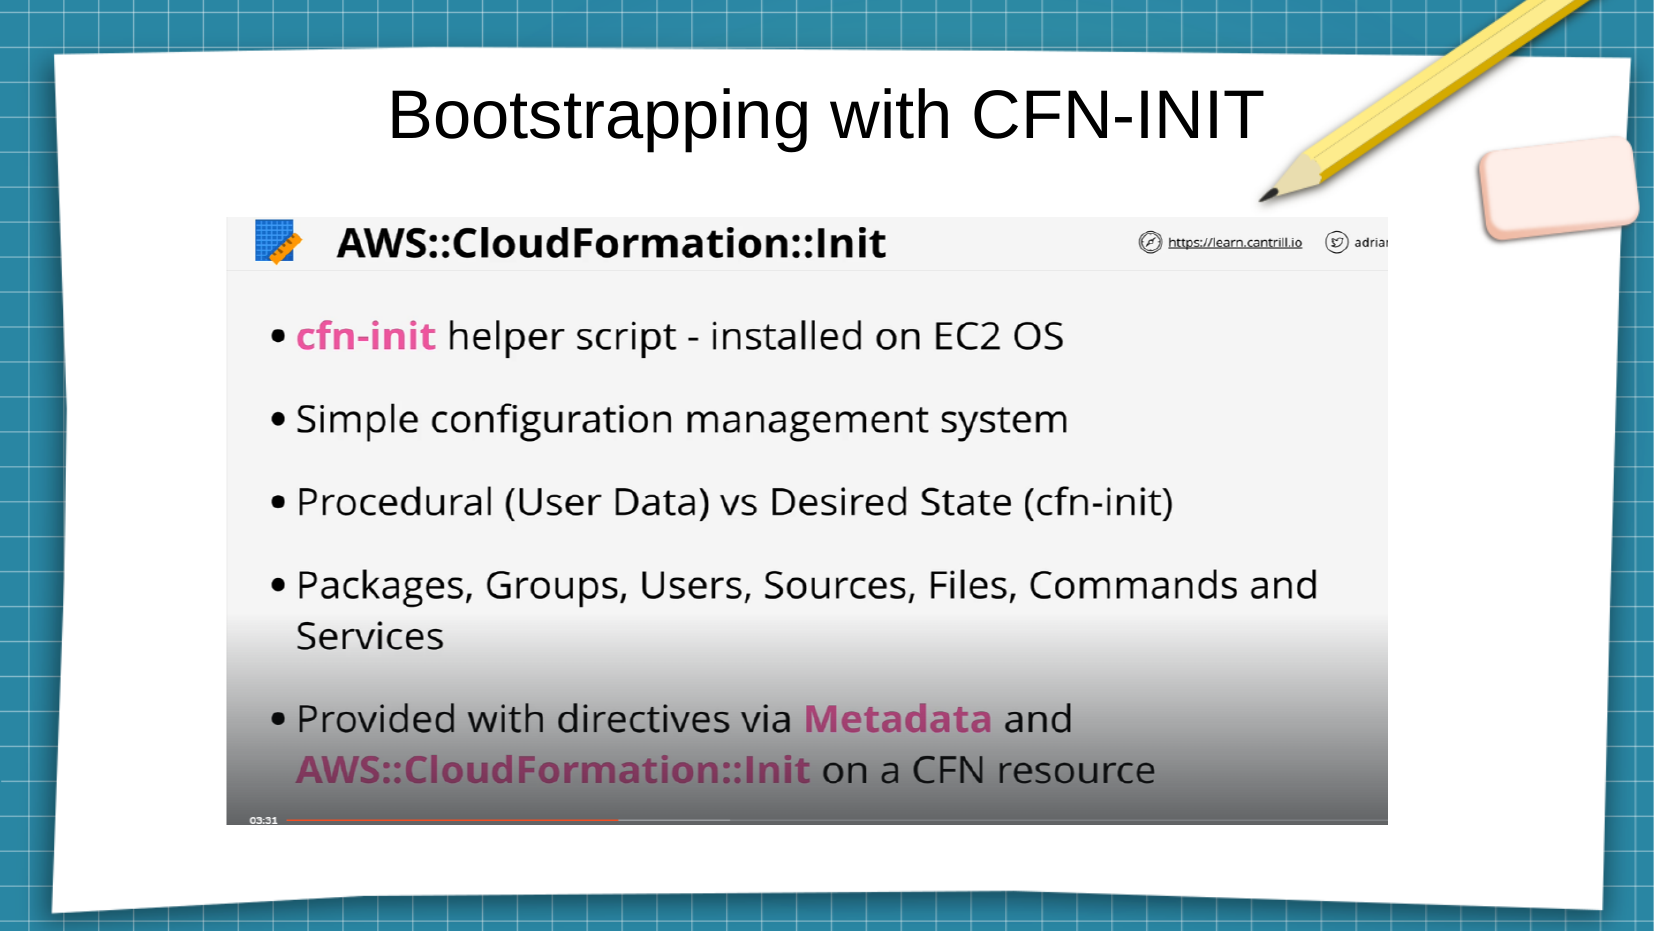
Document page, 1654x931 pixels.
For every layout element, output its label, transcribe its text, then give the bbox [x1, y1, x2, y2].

picture [0, 0, 1654, 931]
title Bootstrapping with CFN-INIT [82, 37, 1571, 193]
